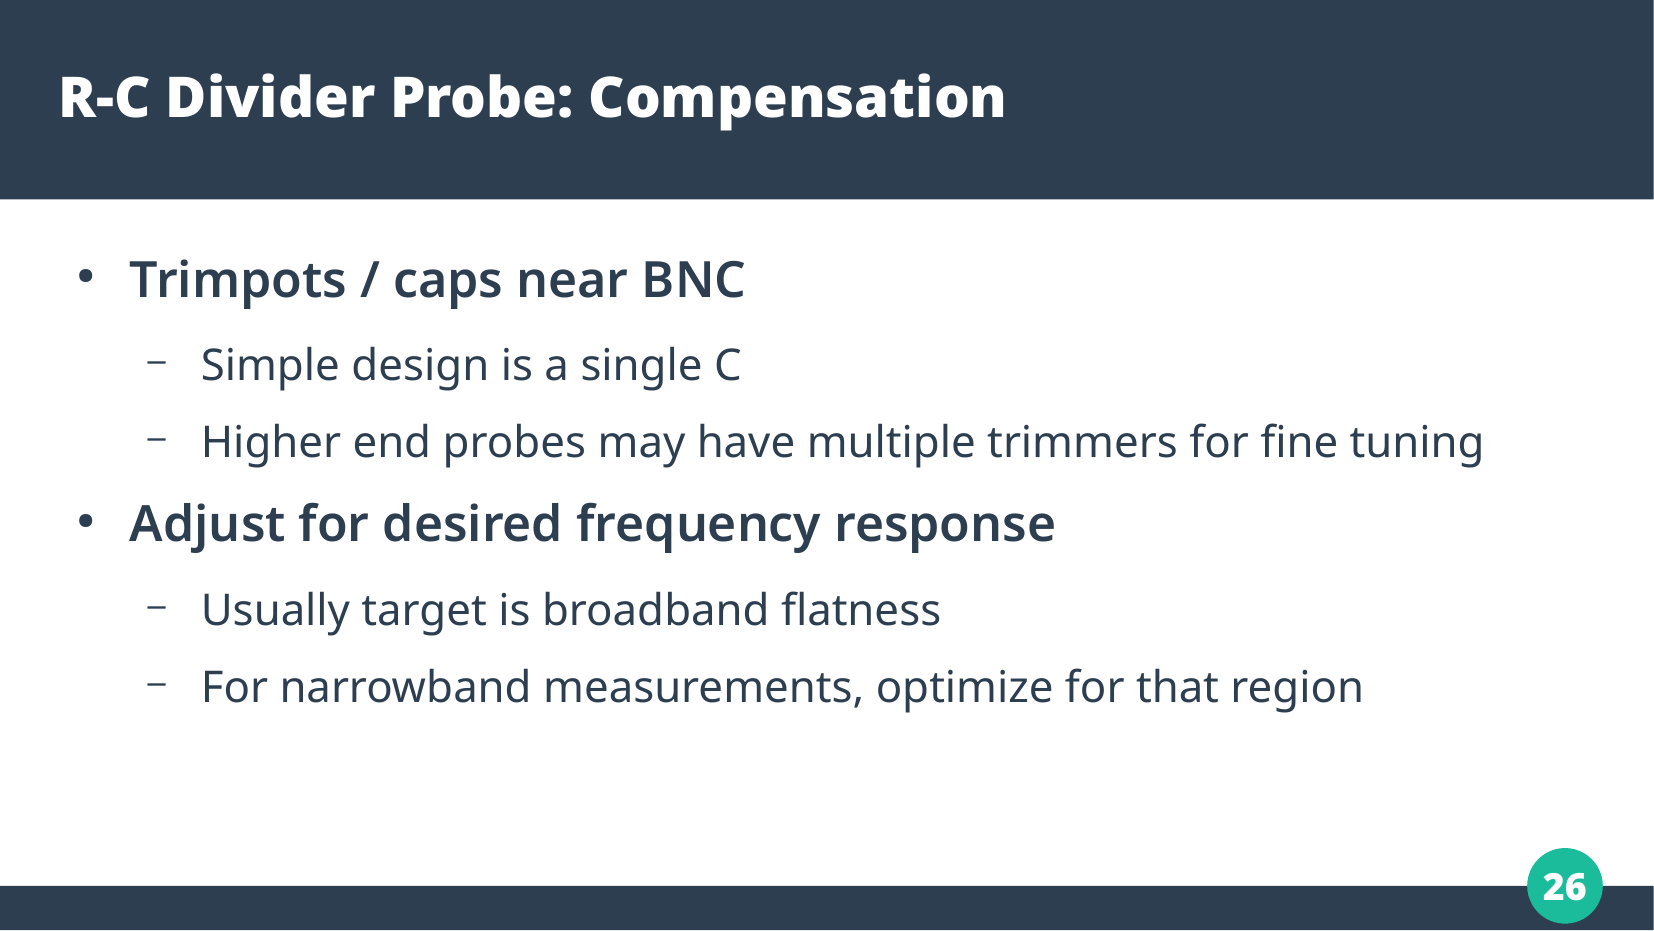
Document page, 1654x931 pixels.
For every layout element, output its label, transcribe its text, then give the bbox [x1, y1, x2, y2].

list Trimpots / caps near BNC Simple design is a single C Higher end probes may have multiple trimmers for fine tuning Adjust for desired frequency response Usually target is broadband flatness For narrowband measurements, optimize for that region [59, 243, 1595, 864]
title R-C Divider Probe: Compensation [59, 37, 1595, 155]
